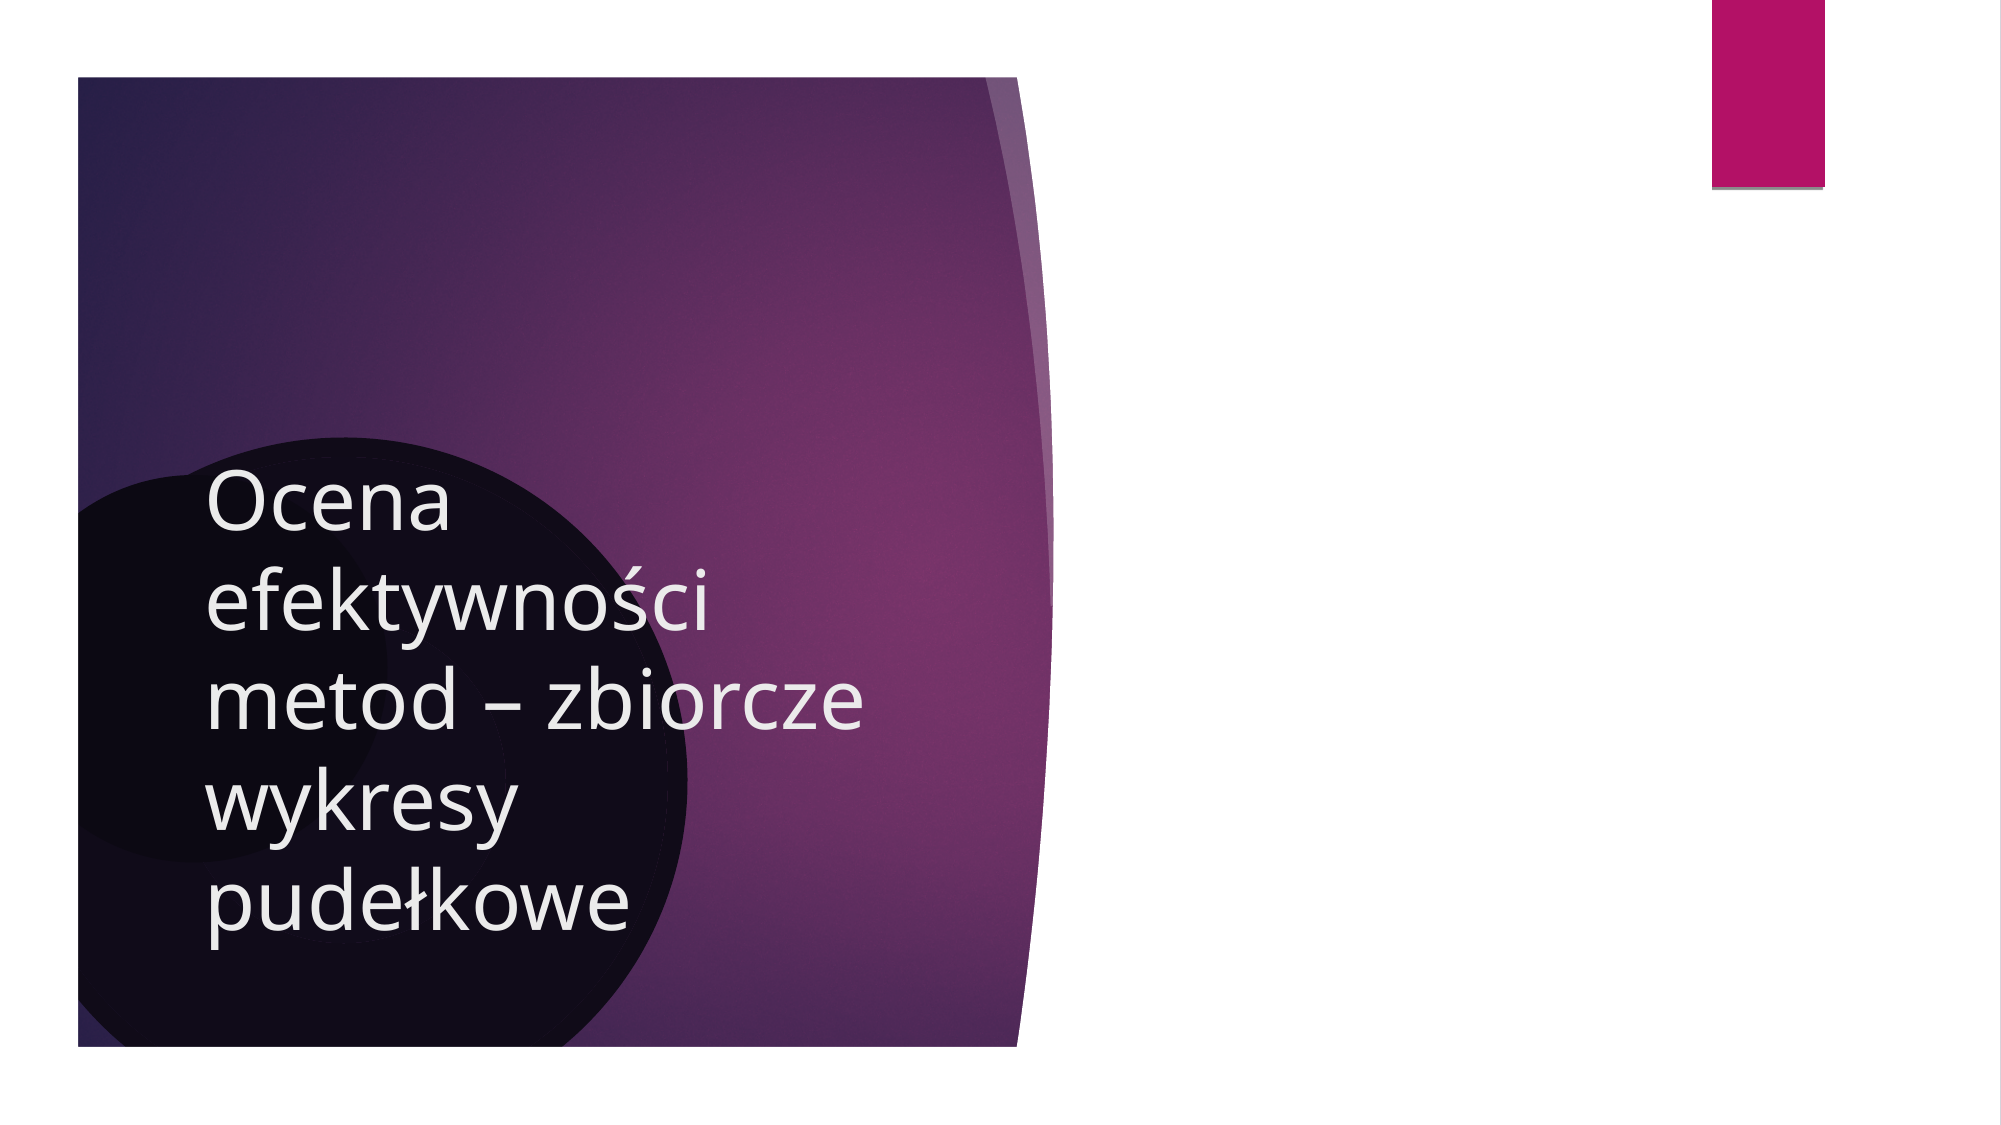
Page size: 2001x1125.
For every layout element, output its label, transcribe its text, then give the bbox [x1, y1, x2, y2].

title Ocena efektywności metod – zbiorcze wykresy pudełkowe [176, 374, 891, 804]
